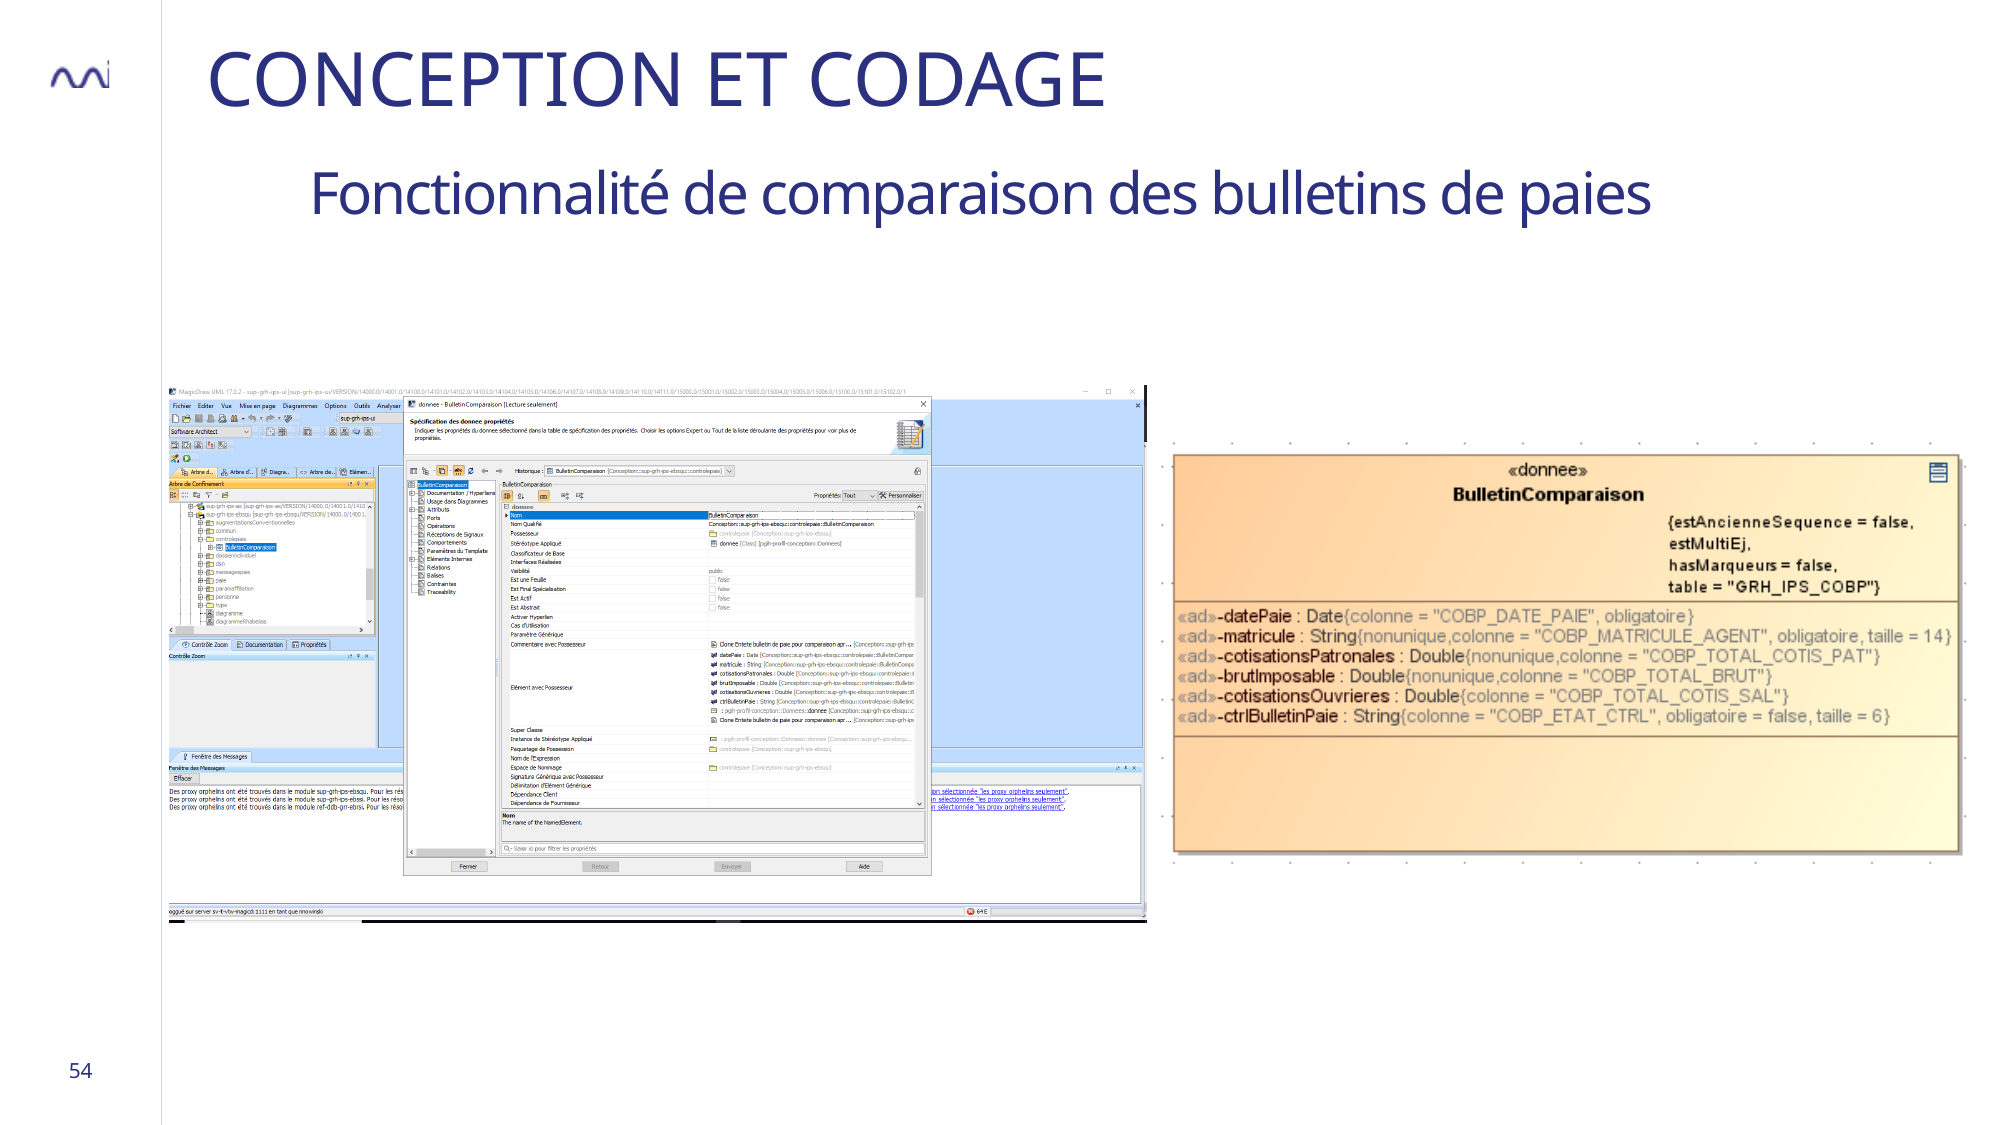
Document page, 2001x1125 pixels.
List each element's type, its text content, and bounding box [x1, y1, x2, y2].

picture [169, 385, 1147, 923]
text_box 54 [38, 1052, 123, 1091]
text_box Fonctionnalité de comparaison des bulletins de paies [294, 161, 1685, 252]
picture [1160, 437, 1970, 868]
text_box CONCEPTION ET CODAGE [191, 23, 1192, 130]
